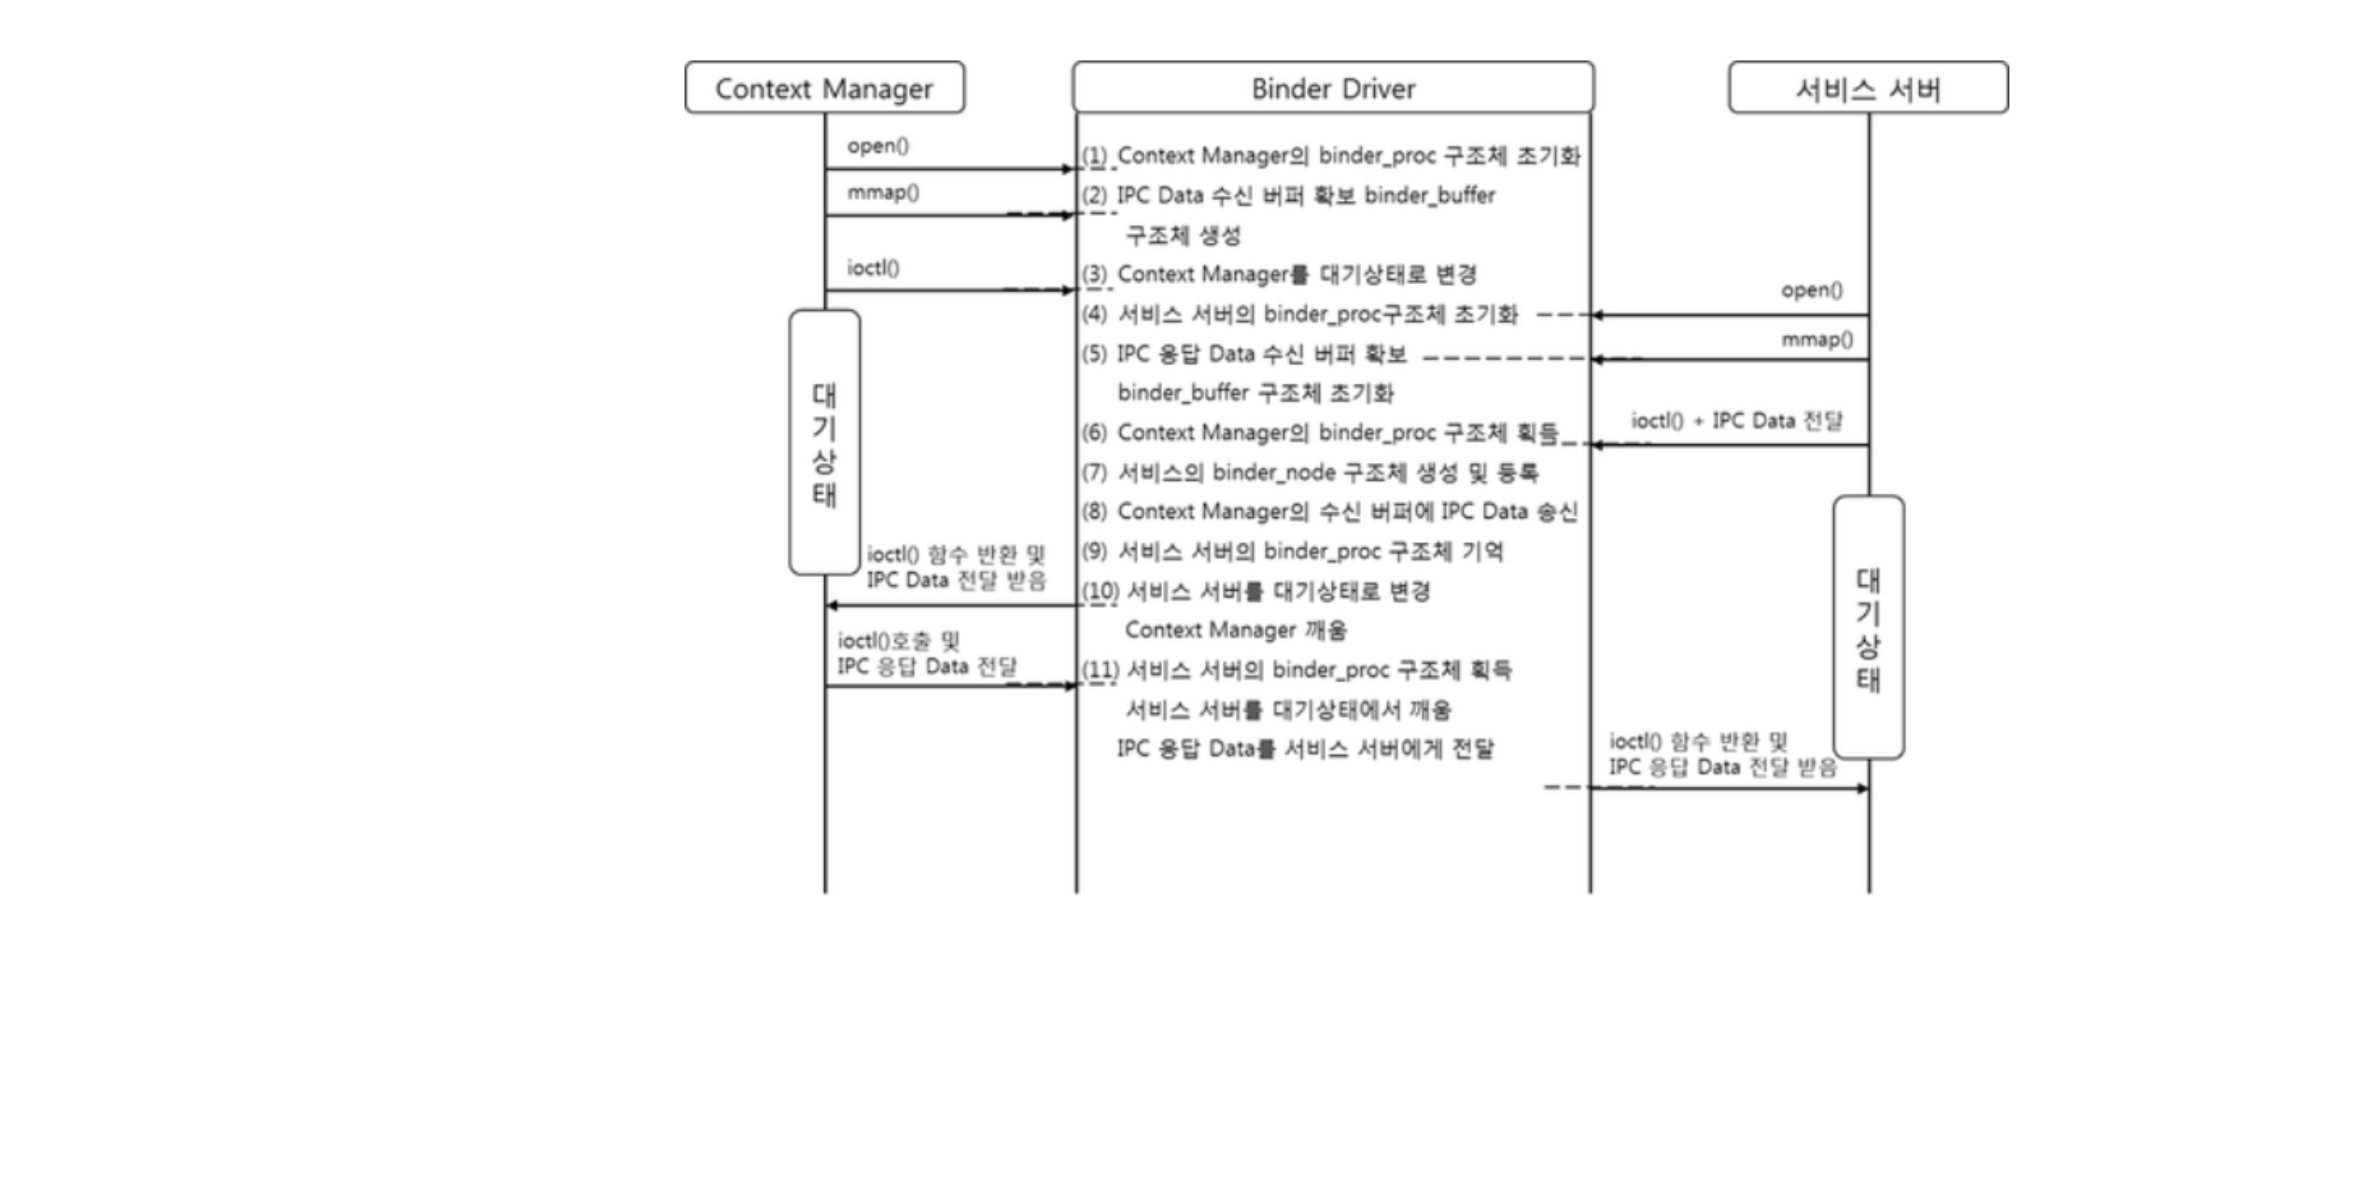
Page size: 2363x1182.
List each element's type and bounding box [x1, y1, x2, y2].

picture [659, 30, 2063, 907]
